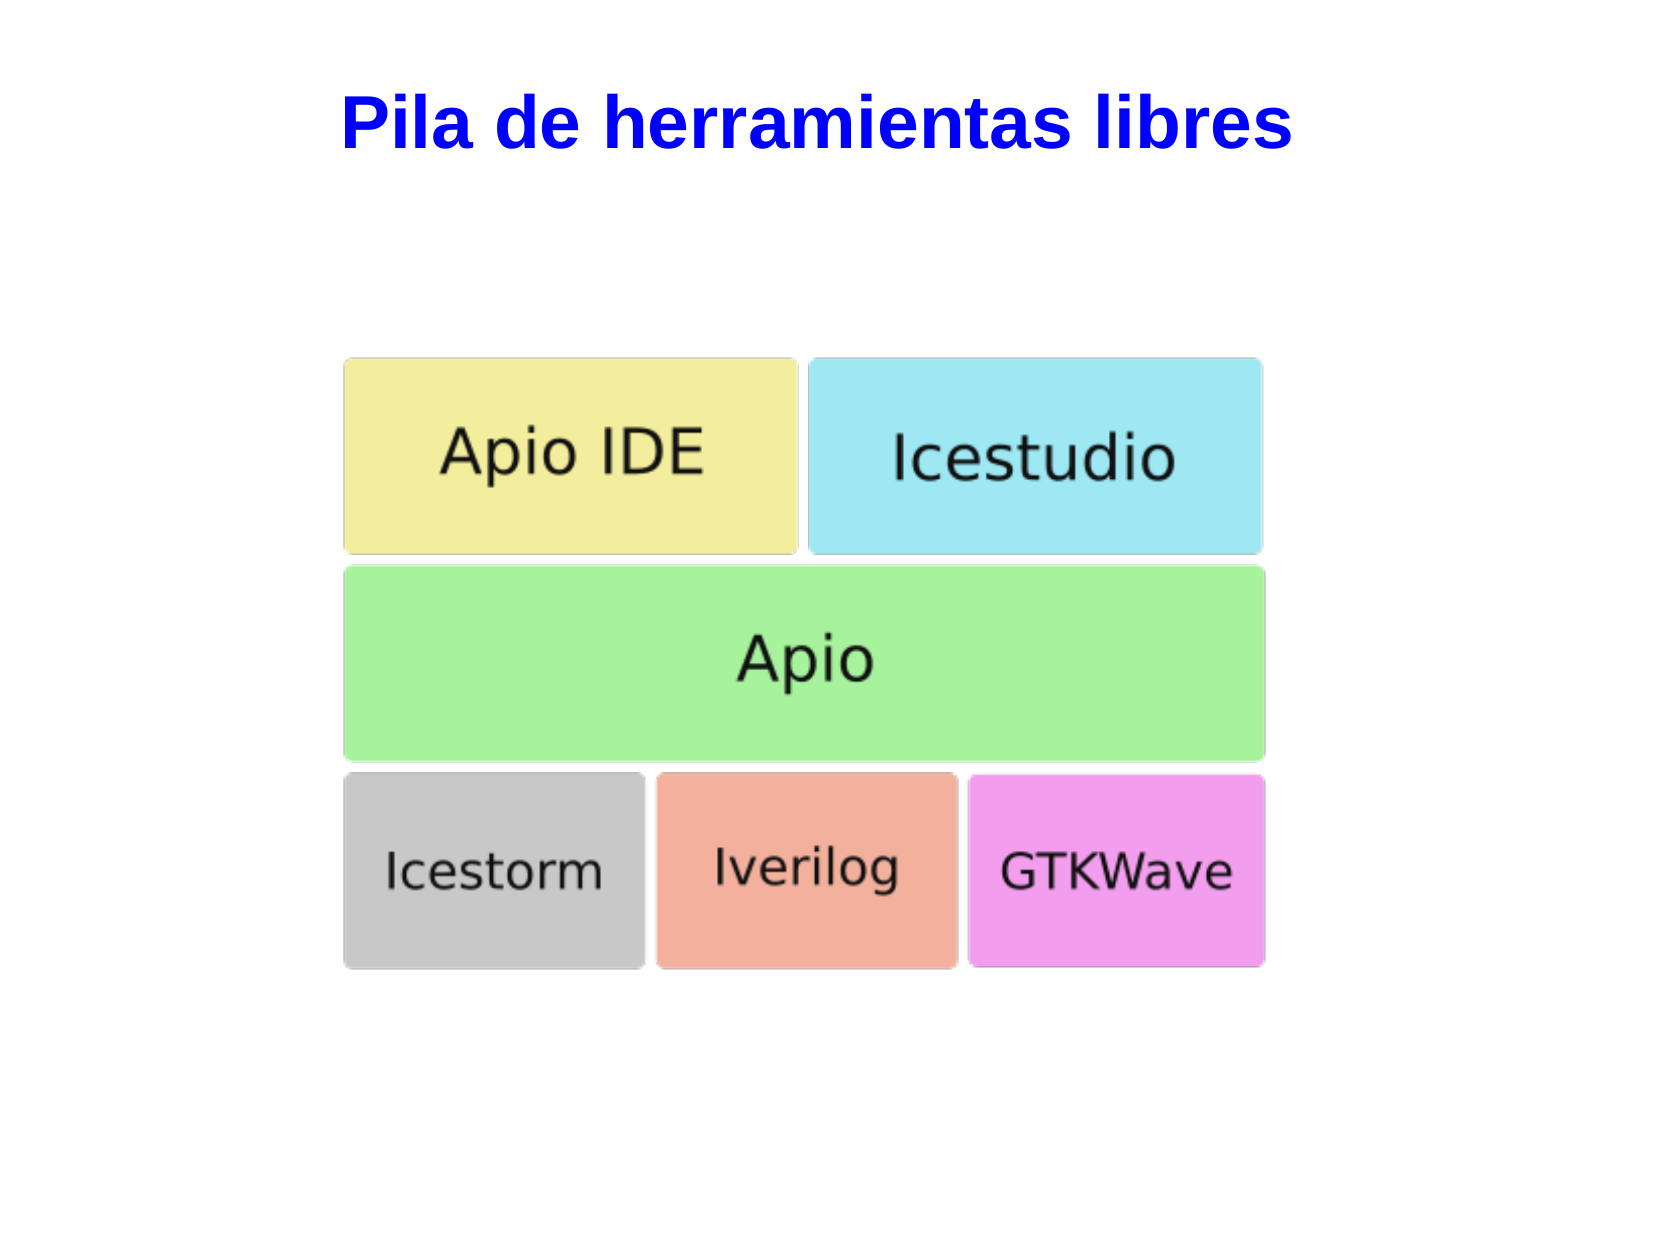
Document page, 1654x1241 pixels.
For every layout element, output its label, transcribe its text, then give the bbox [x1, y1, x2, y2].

picture [300, 314, 1310, 1014]
text_box Pila de herramientas libres [90, 73, 1546, 211]
